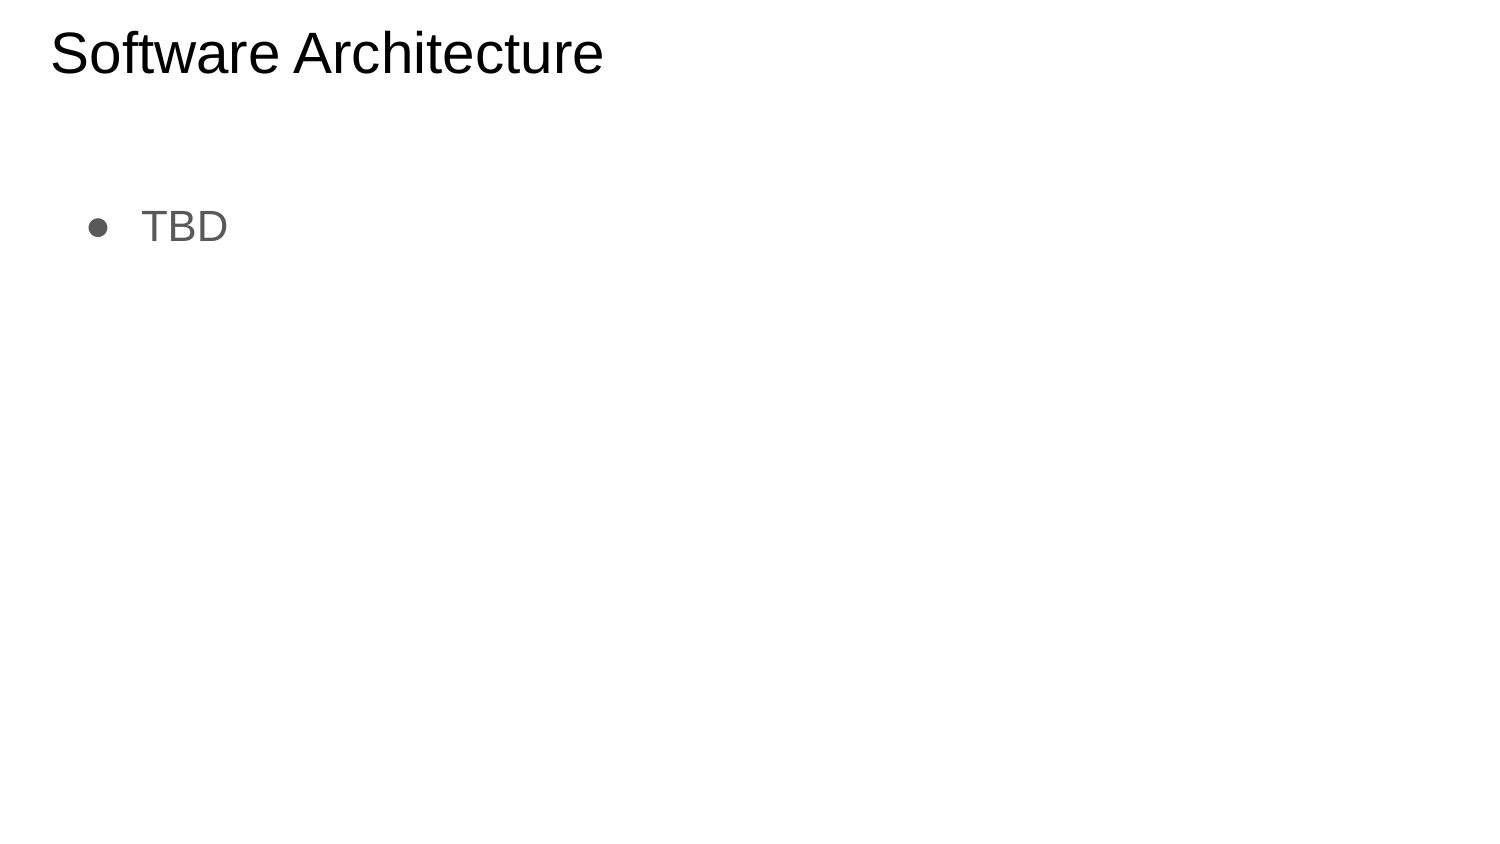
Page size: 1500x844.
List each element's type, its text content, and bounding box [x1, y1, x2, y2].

title Software Architecture [35, 0, 1434, 95]
list TBD [51, 189, 1449, 750]
